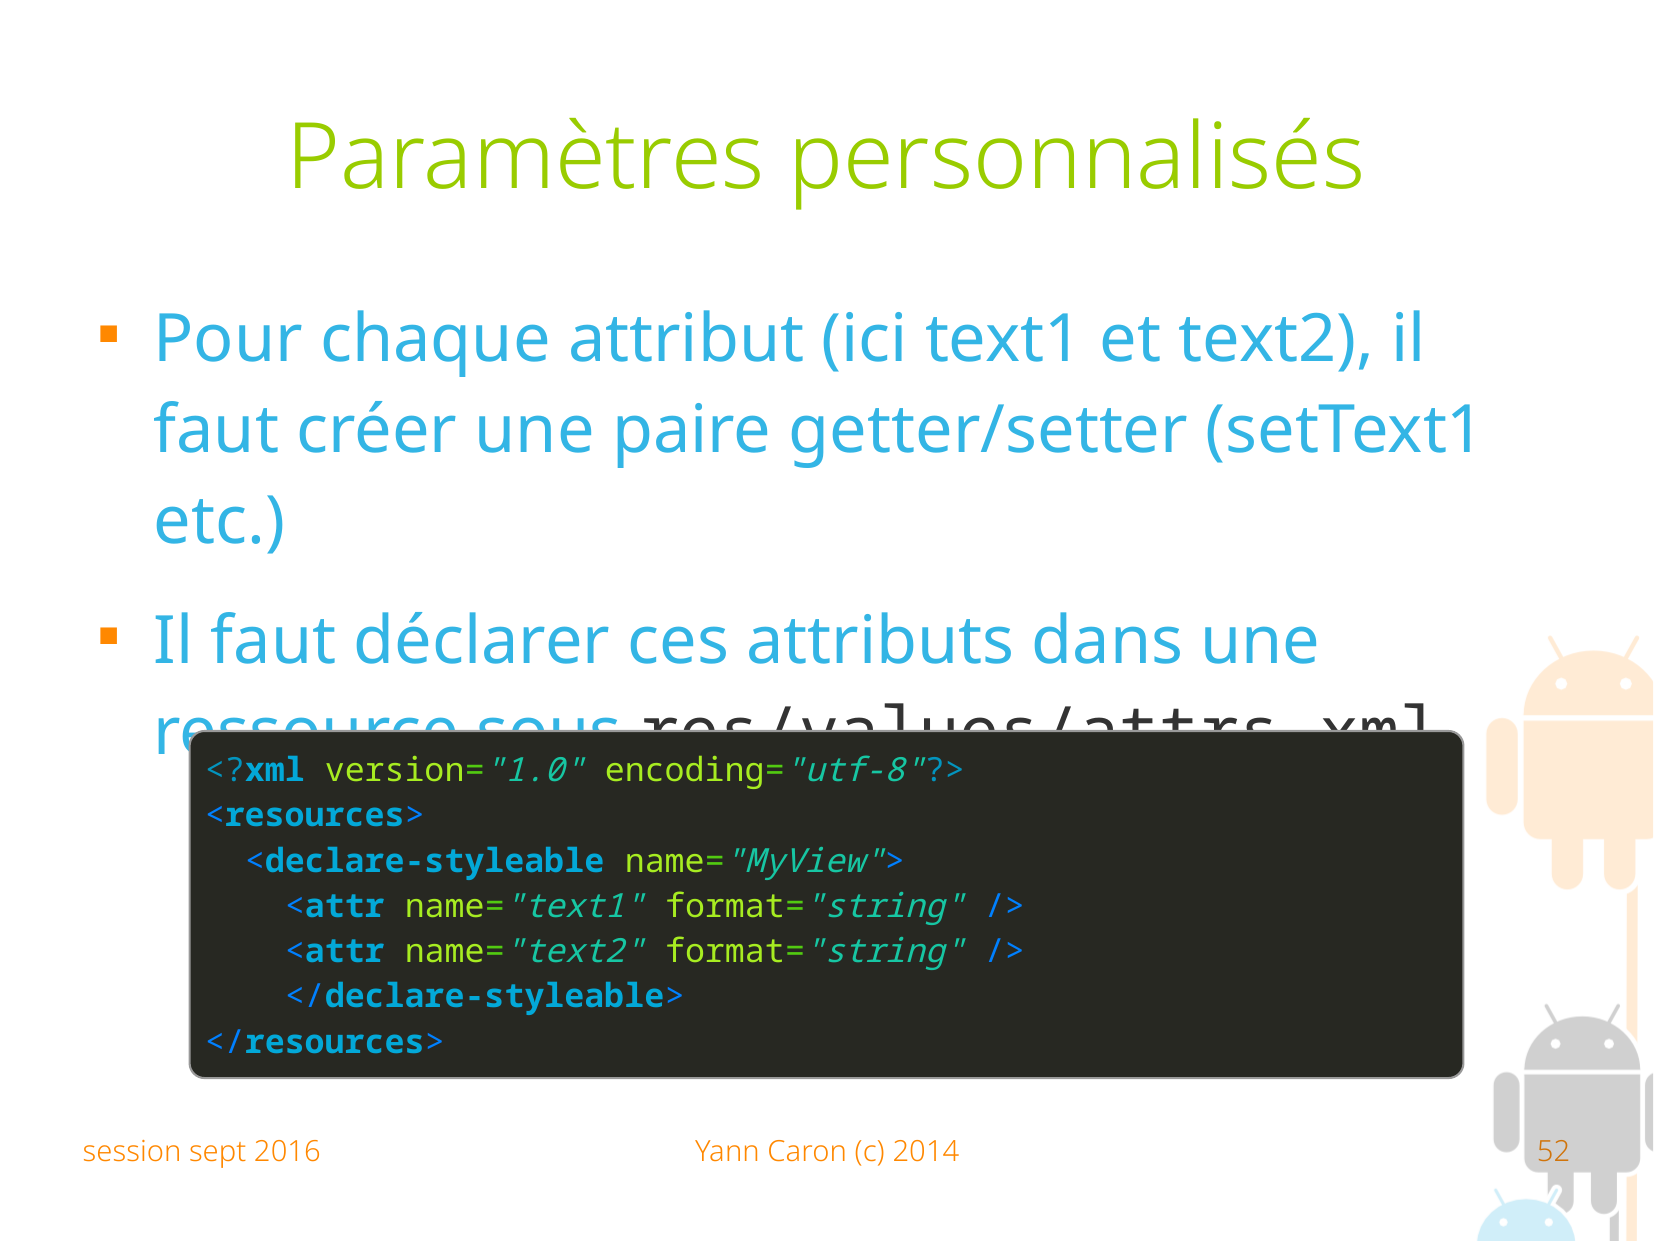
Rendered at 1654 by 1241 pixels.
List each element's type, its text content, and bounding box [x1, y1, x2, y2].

title Paramètres personnalisés [82, 49, 1571, 257]
list Pour chaque attribut (ici text1 et text2), il faut créer une paire getter/setter (setText1 etc.) Il faut déclarer ces attributs dans une ressource sous res/values/attrs.xml [82, 290, 1571, 1010]
text_box <?xml version="1.0" encoding="utf-8"?> <resources> <declare-styleable name="MyView"> <attr name="text1" format="string" /> <attr name="text2" format="string" /> </declare-styleable> </resources> [189, 730, 1464, 1035]
picture [240, 423, 1654, 1241]
